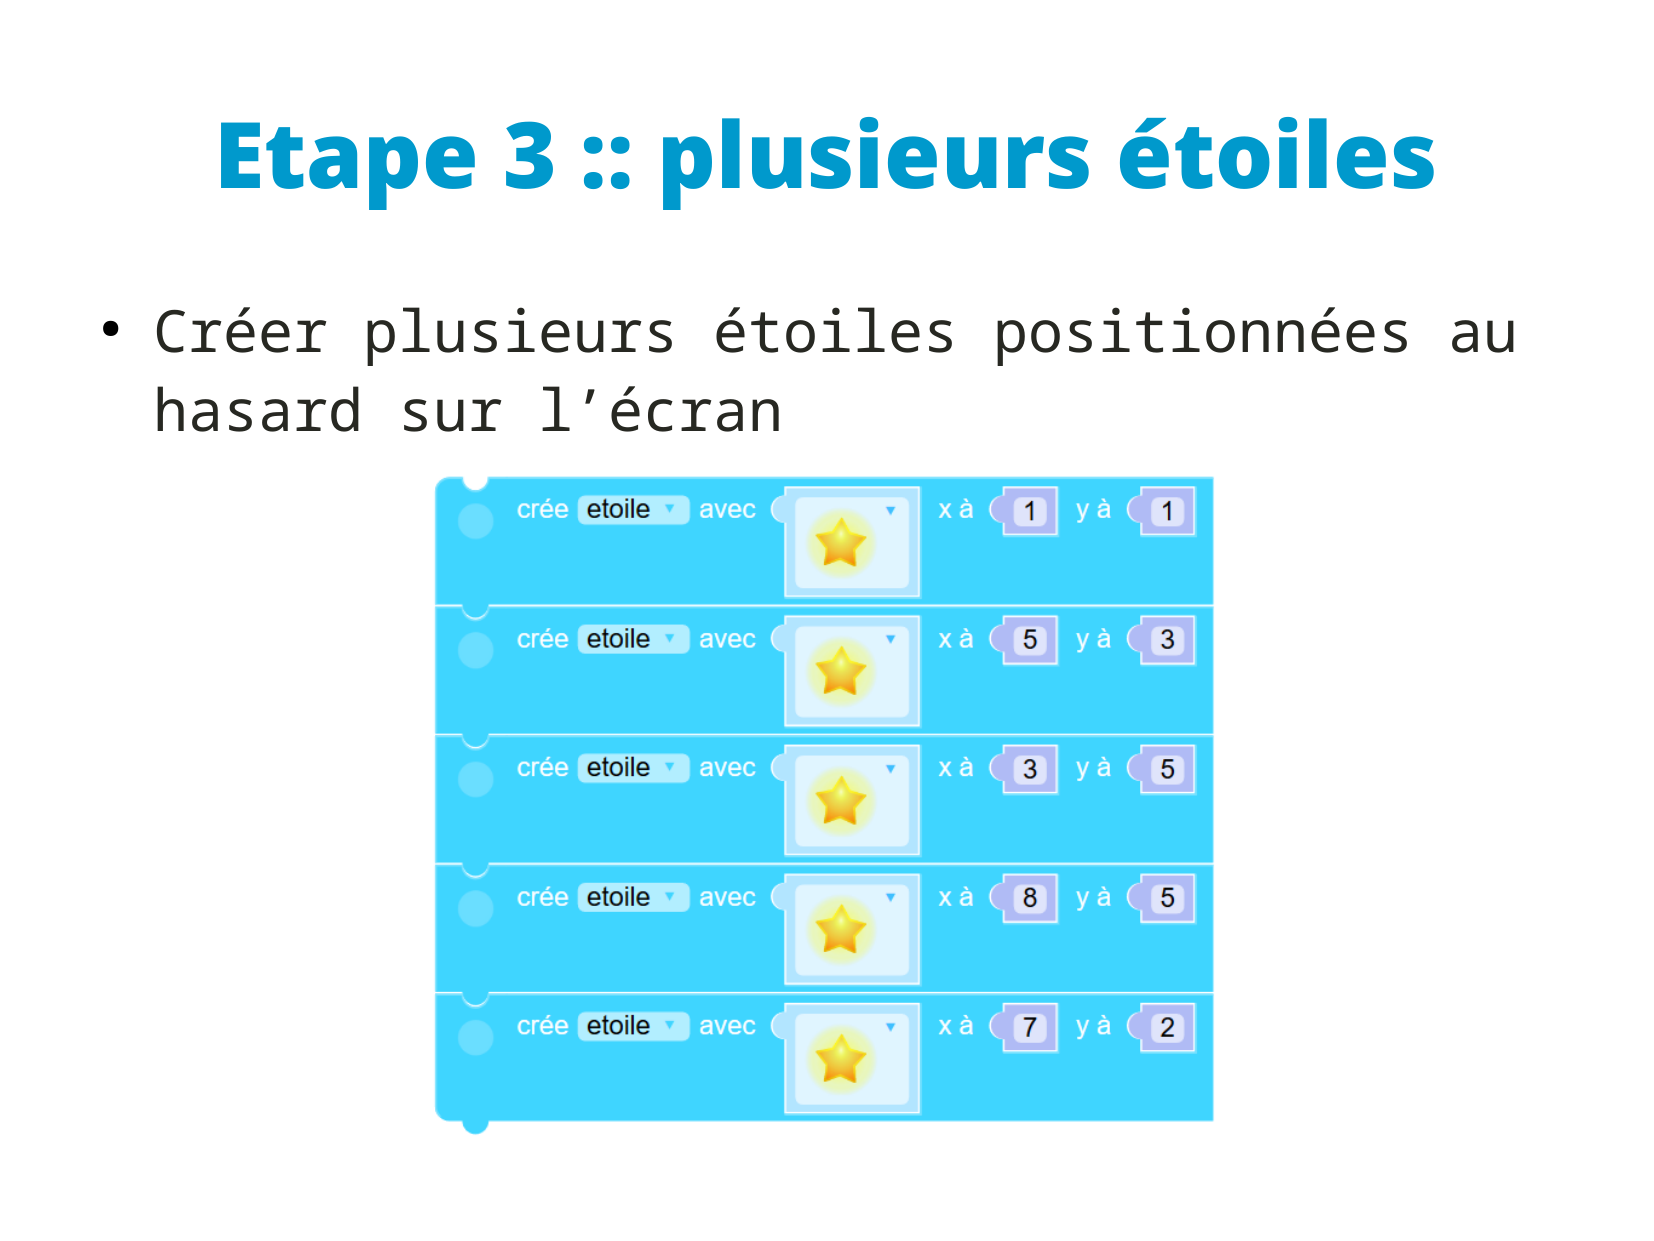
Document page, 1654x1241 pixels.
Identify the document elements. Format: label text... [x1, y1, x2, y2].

picture [428, 461, 1225, 1146]
list Créer plusieurs étoiles positionnées au hasard sur l’écran [82, 290, 1571, 1010]
title Etape 3 :: plusieurs étoiles [82, 49, 1571, 257]
